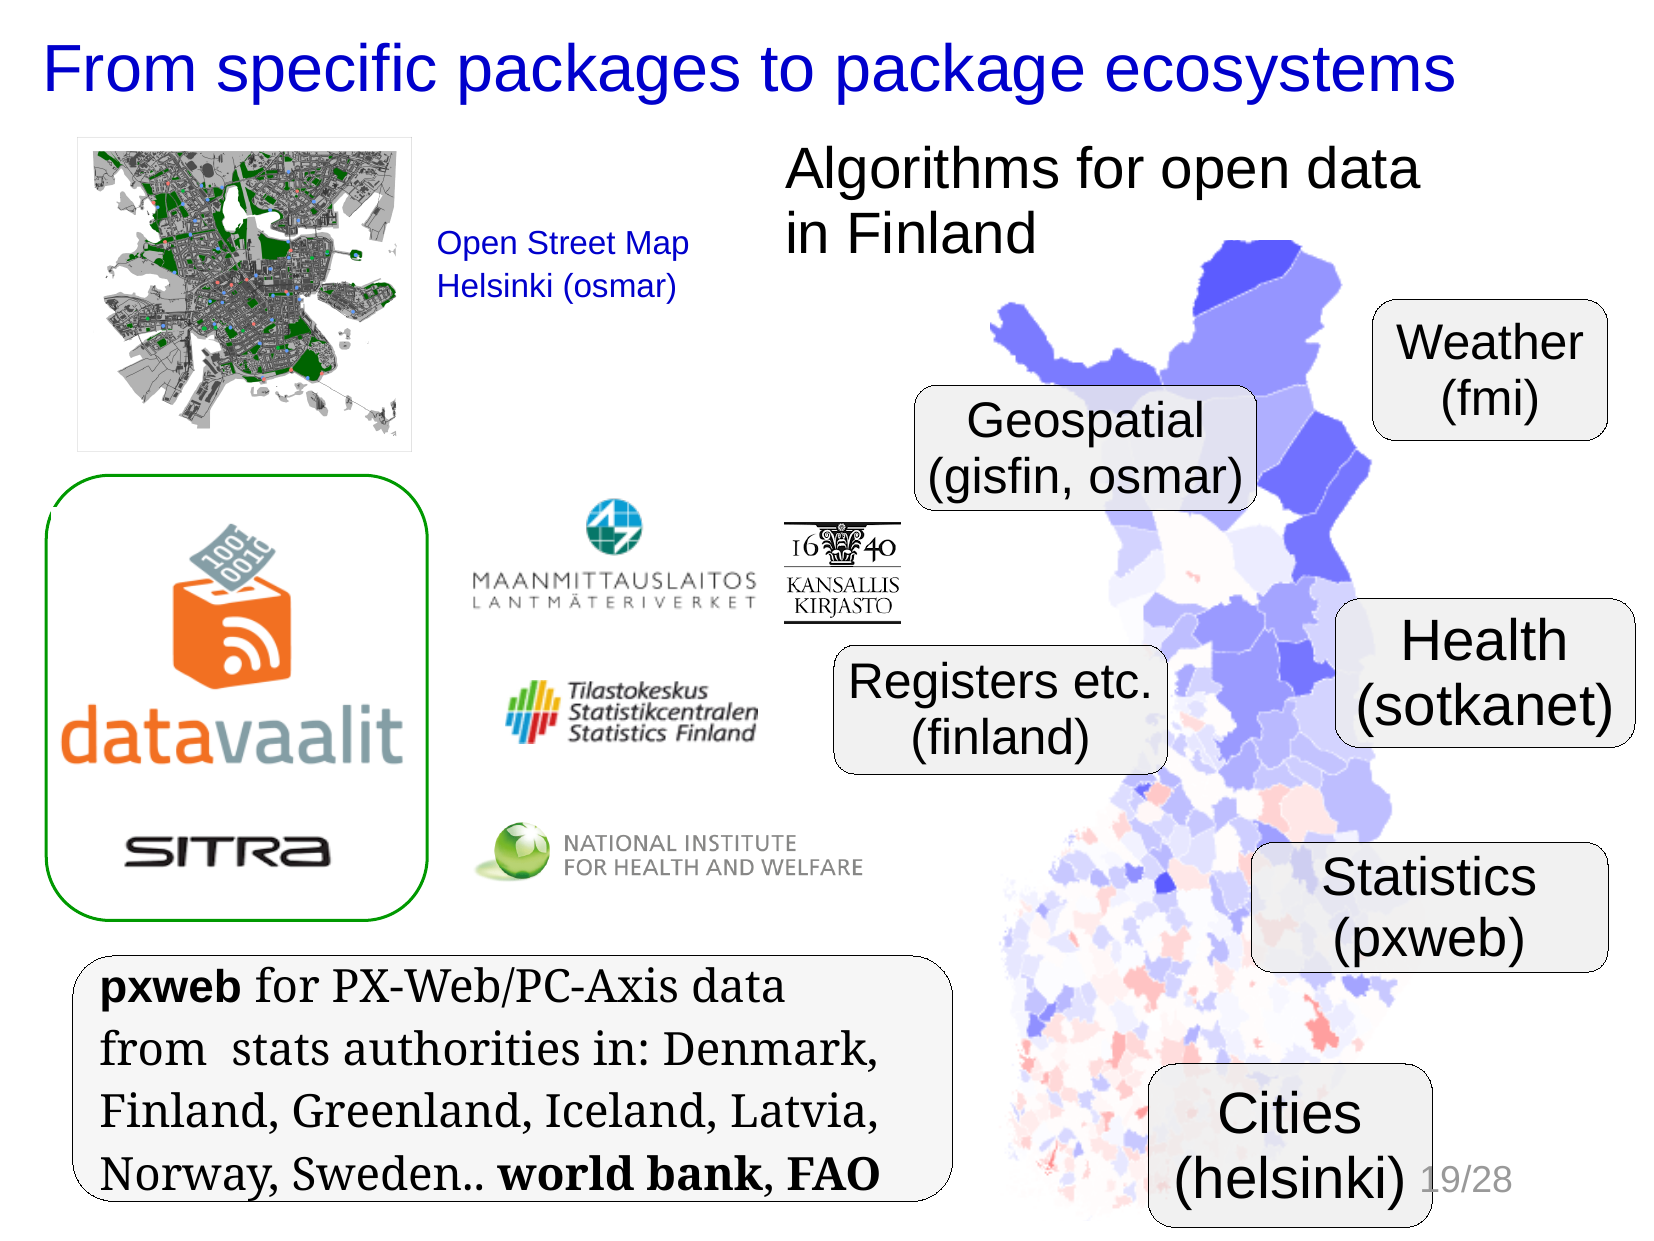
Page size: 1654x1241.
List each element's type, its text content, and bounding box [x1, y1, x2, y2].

picture [505, 680, 758, 744]
text_box pxweb for PX-Web/PC-Axis data from stats authorities in: Denmark, Finland, Greenland, Iceland, Latvia, Norway, Sweden.. world bank, FAO [72, 955, 953, 1202]
picture [72, 134, 414, 467]
picture [51, 507, 416, 778]
text_box Statistics (pxweb) [1251, 842, 1609, 973]
picture [458, 496, 772, 616]
text_box Open Street Map Helsinki (osmar) [421, 211, 716, 312]
title From specific packages to package ecosystems [42, 19, 1632, 117]
text_box Geospatial (gisfin, osmar) [914, 385, 1257, 511]
text_box Algorithms for open data in Finland [770, 128, 1446, 274]
text_box Registers etc. (finland) [833, 645, 1168, 775]
text_box Health (sotkanet) [1335, 598, 1636, 748]
picture [77, 796, 383, 902]
text_box Cities (helsinki) [1148, 1063, 1433, 1228]
text_box [46, 475, 428, 921]
picture [469, 816, 870, 885]
picture [990, 274, 1426, 1221]
picture [784, 522, 901, 624]
text_box <number>/28 [1404, 1151, 1654, 1222]
text_box Weather (fmi) [1372, 299, 1608, 441]
